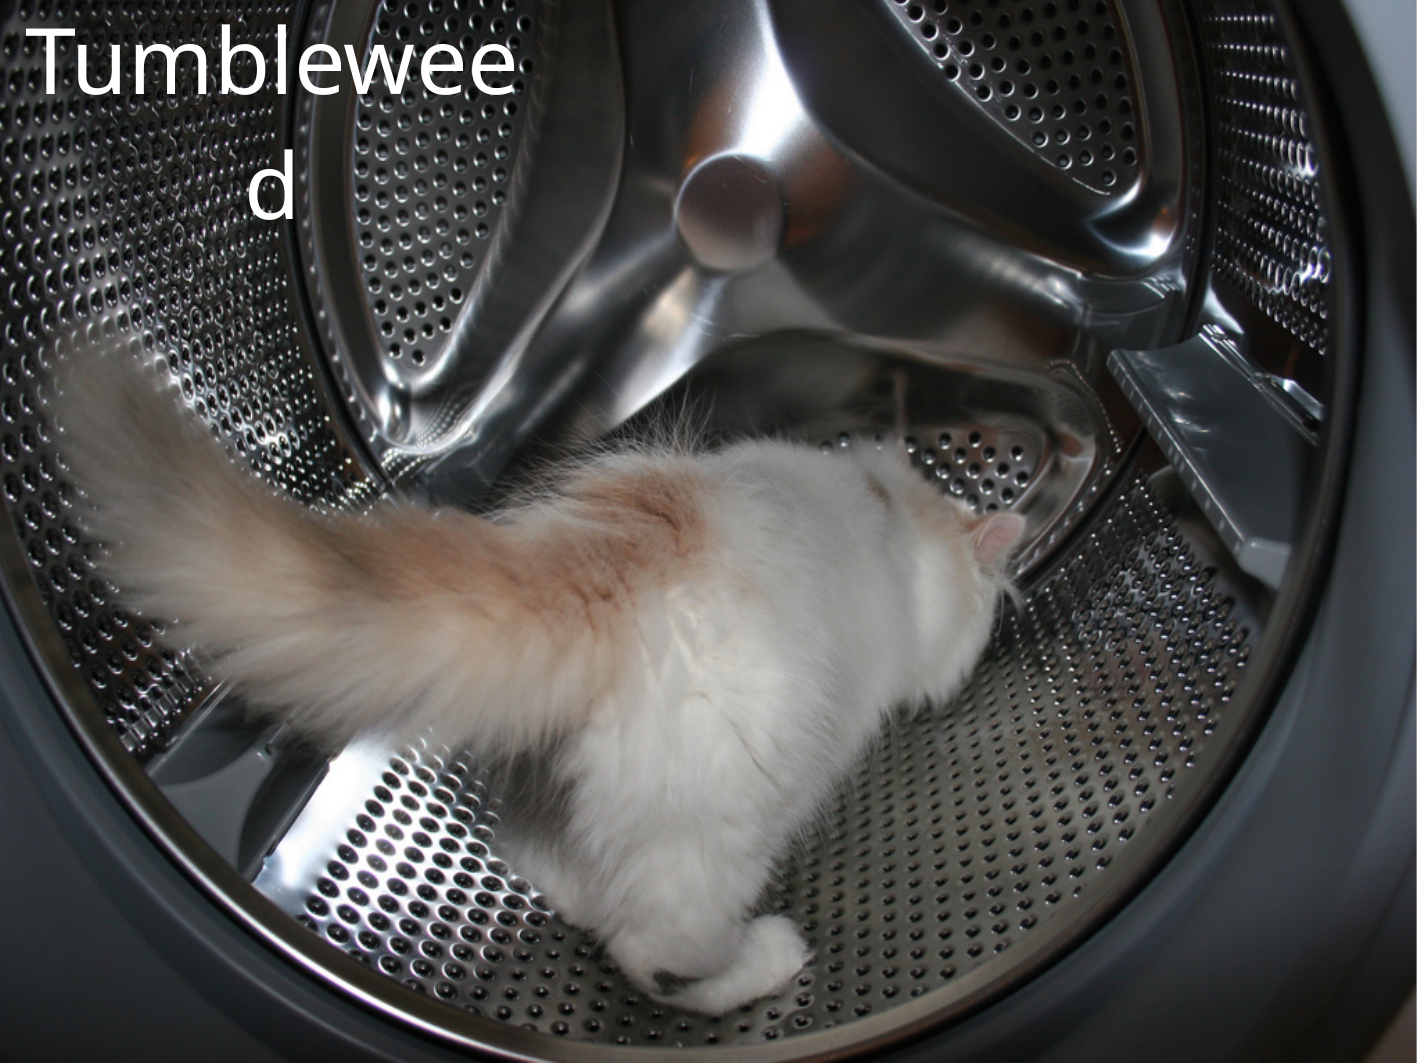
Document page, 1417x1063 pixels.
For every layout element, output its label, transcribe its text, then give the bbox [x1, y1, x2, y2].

picture [177, 51, 197, 57]
picture [483, 51, 504, 57]
picture [432, 51, 453, 57]
picture [0, 0, 1417, 1063]
text_box Tumbleweed [0, 57, 546, 186]
picture [257, 186, 285, 213]
picture [310, 51, 331, 57]
picture [146, 51, 166, 57]
picture [232, 51, 254, 57]
